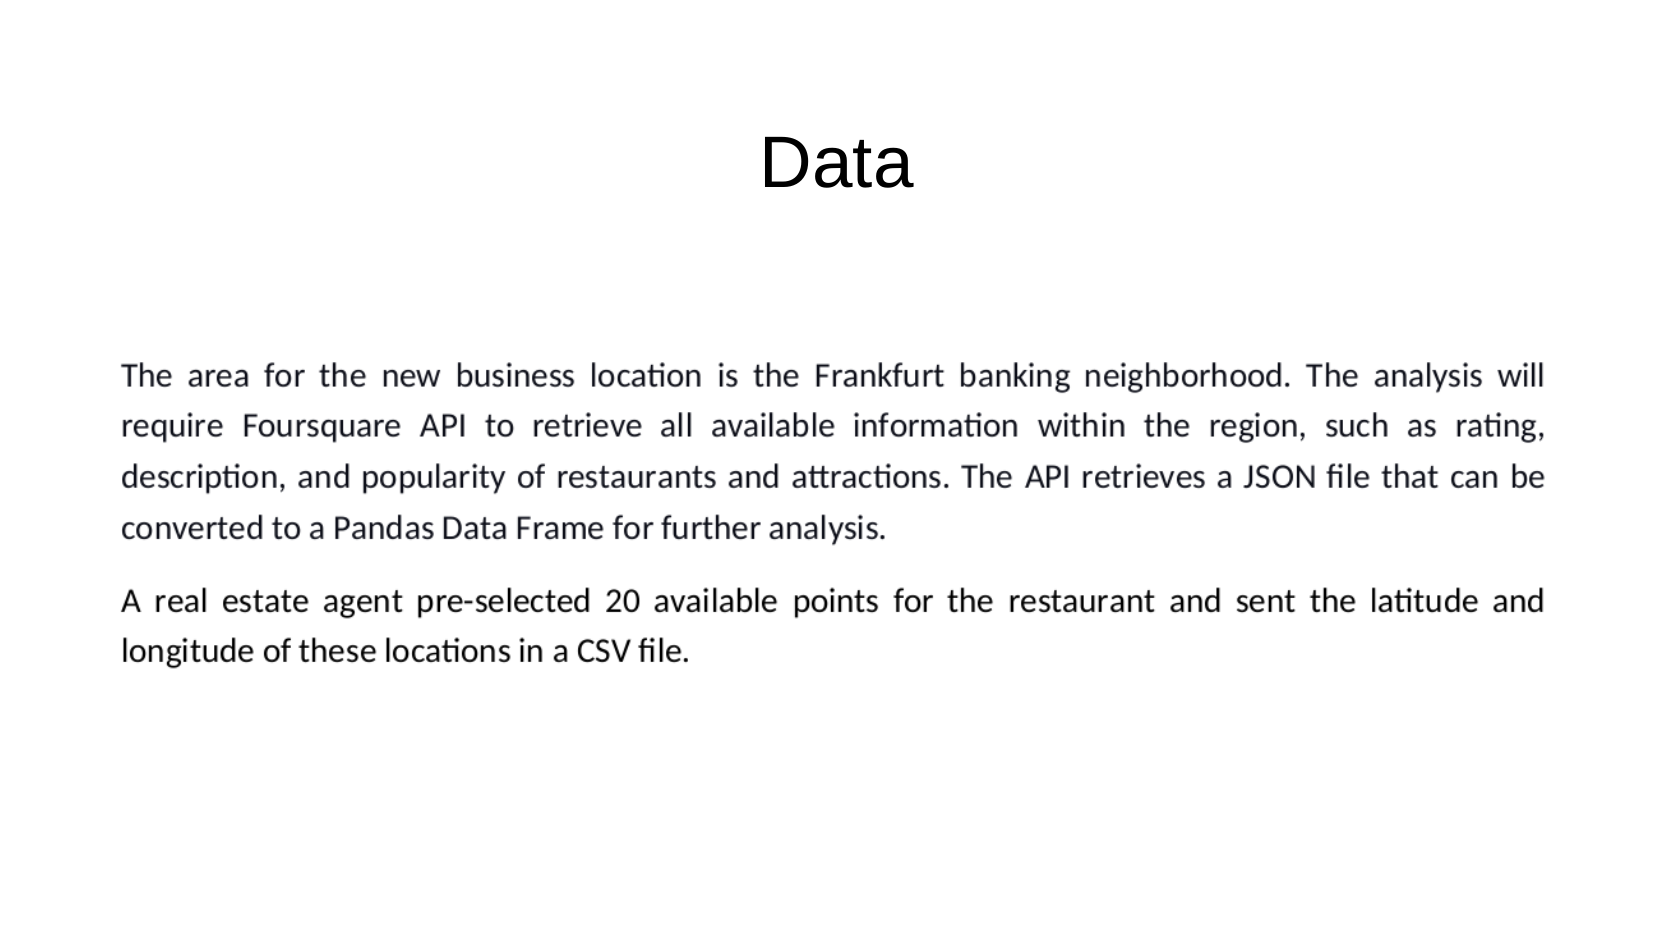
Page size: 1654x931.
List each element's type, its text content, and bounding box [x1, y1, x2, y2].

title Data [26, 8, 1647, 316]
picture [116, 356, 1546, 671]
